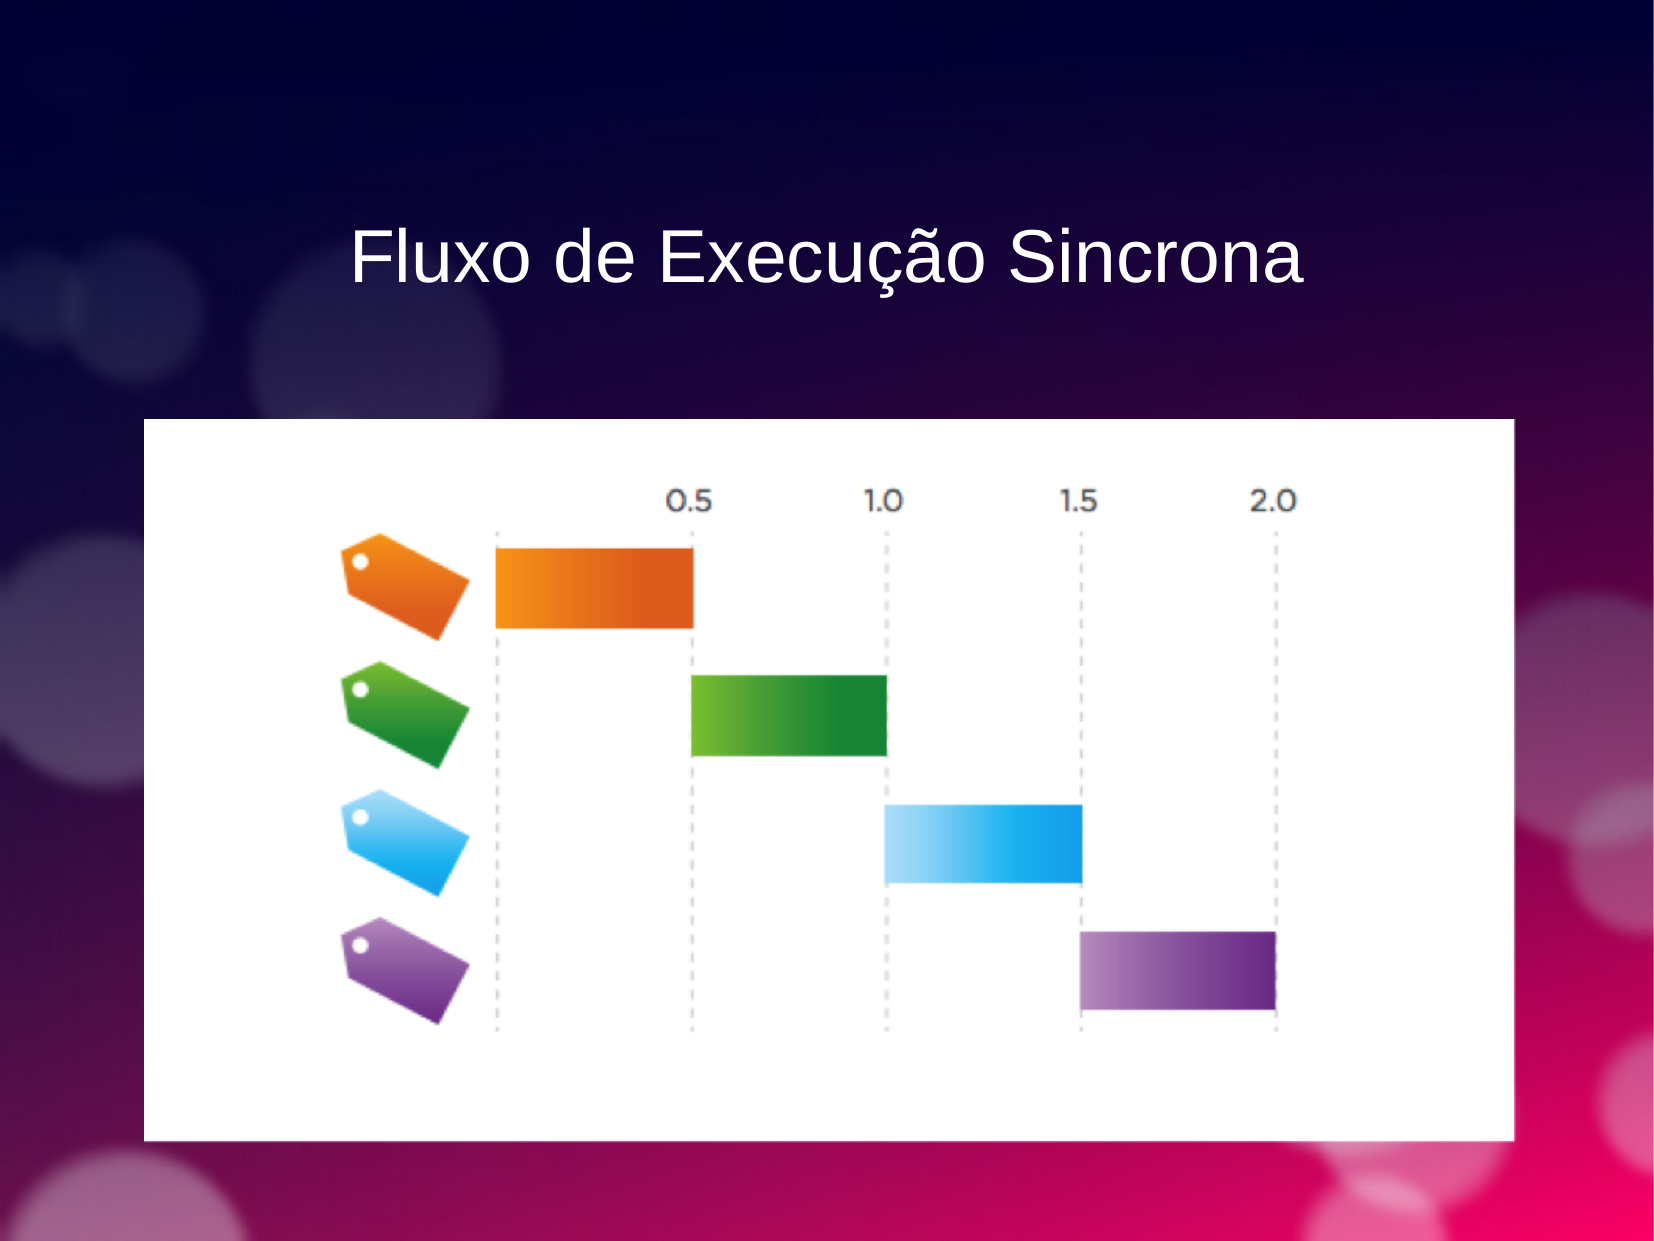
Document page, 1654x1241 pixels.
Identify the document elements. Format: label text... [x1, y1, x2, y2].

picture [0, 0, 1654, 1241]
title Fluxo de Execução Sincrona [82, 94, 1571, 420]
